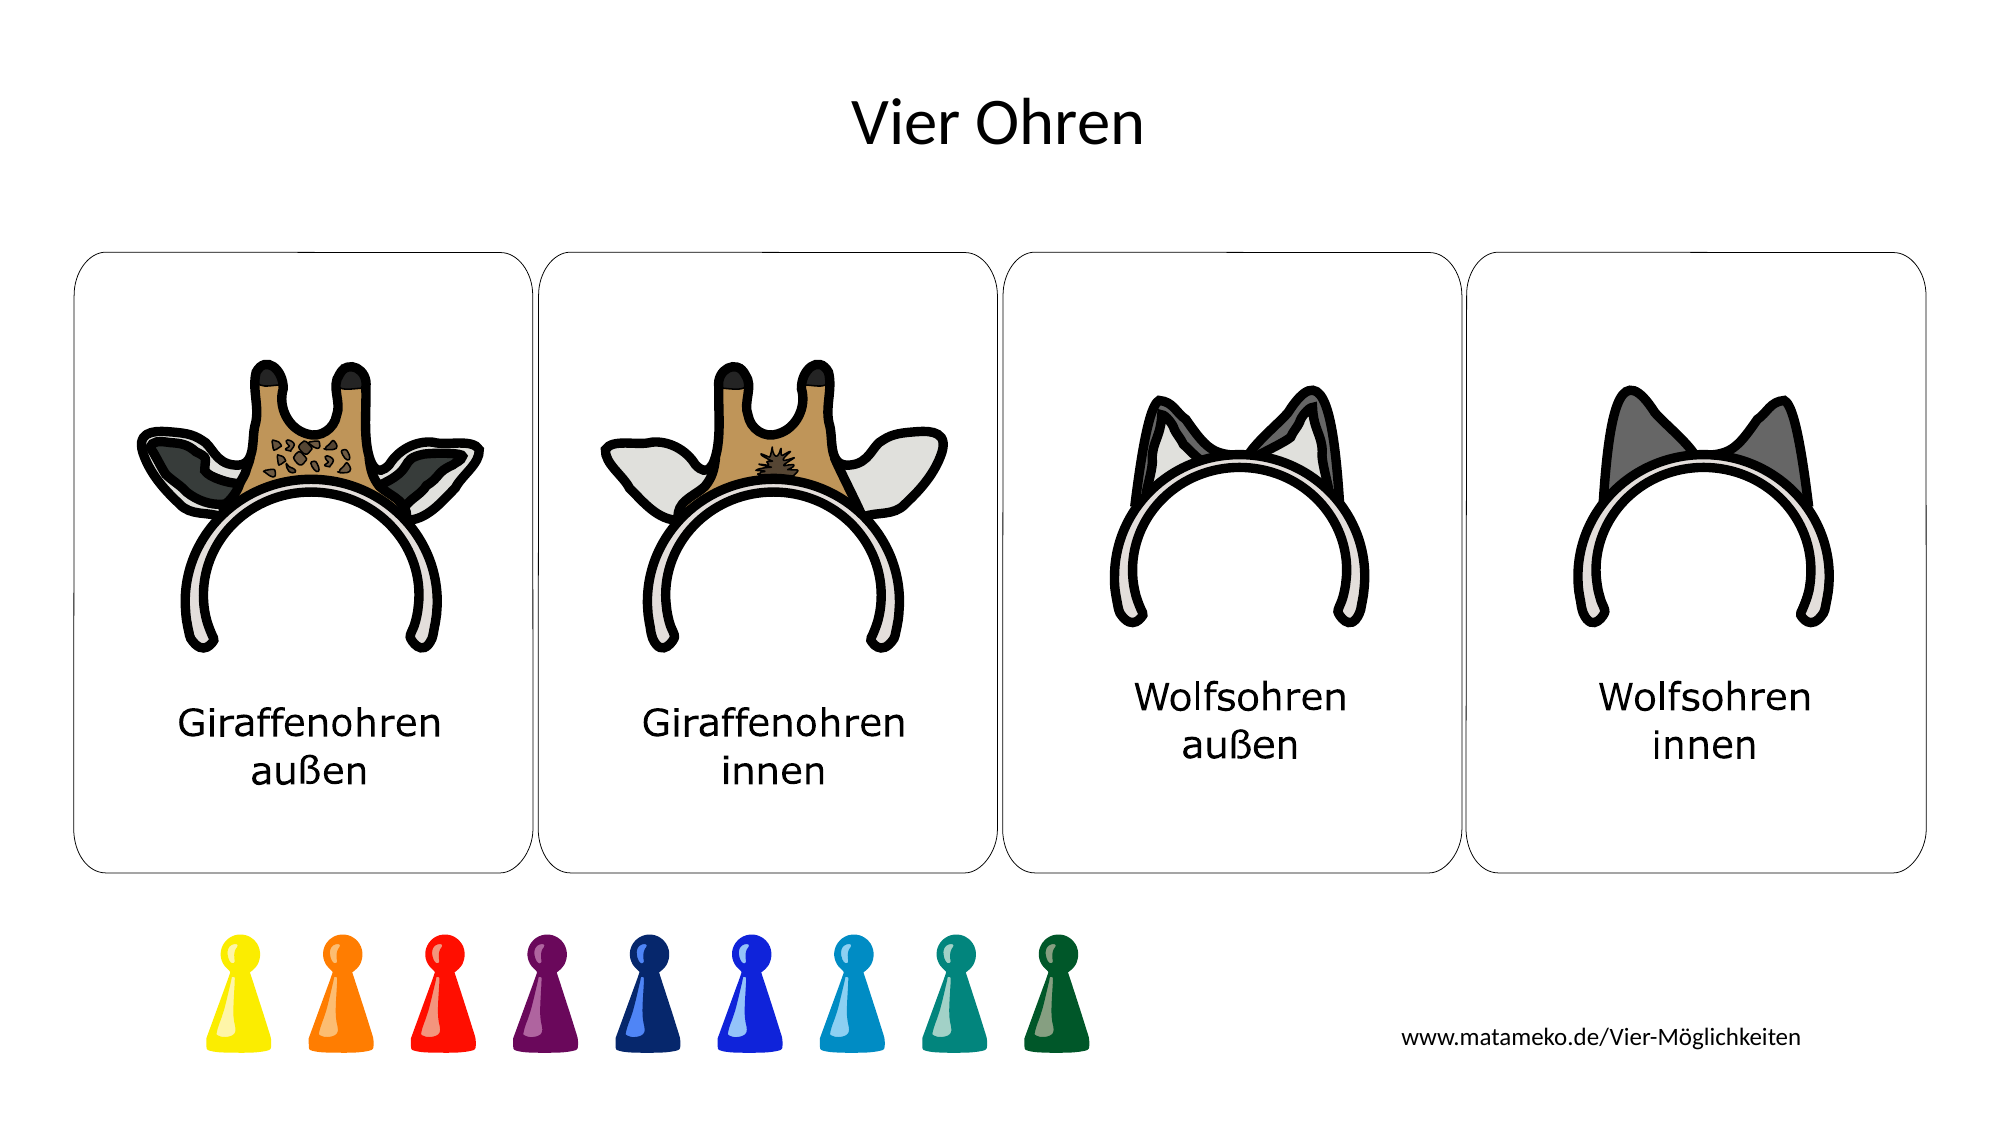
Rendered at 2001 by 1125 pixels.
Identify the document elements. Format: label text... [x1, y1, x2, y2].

text_box [1583, 460, 1824, 617]
text_box [708, 370, 846, 495]
text_box [1238, 689, 1259, 712]
text_box [1024, 934, 1090, 1053]
text_box [166, 482, 205, 508]
text_box [332, 714, 352, 737]
text_box [348, 763, 366, 785]
text_box [611, 447, 706, 514]
text_box [276, 762, 295, 786]
text_box [421, 714, 440, 737]
text_box [1752, 689, 1765, 711]
text_box [1231, 729, 1251, 759]
text_box [257, 707, 272, 737]
text_box [861, 714, 881, 737]
text_box [1159, 406, 1207, 455]
text_box [749, 714, 769, 737]
text_box [179, 708, 204, 737]
text_box [242, 370, 375, 493]
text_box [389, 458, 451, 499]
text_box [157, 447, 232, 499]
text_box [734, 763, 753, 785]
text_box [1218, 689, 1235, 712]
text_box [210, 715, 214, 737]
text_box [206, 934, 272, 1053]
text_box [1253, 736, 1274, 759]
text_box [1634, 689, 1656, 712]
text_box [210, 457, 240, 478]
text_box [410, 934, 476, 1053]
text_box [308, 934, 374, 1053]
text_box [885, 714, 904, 737]
text_box [1326, 689, 1345, 711]
text_box [188, 440, 205, 450]
text_box [674, 715, 679, 737]
text_box [1207, 737, 1226, 759]
text_box [381, 715, 395, 737]
text_box [252, 762, 271, 786]
text_box [1682, 689, 1700, 712]
text_box [699, 714, 718, 737]
text_box [411, 448, 474, 514]
text_box [796, 714, 816, 737]
text_box [1665, 736, 1683, 759]
text_box [1737, 736, 1755, 759]
text_box [190, 484, 432, 643]
text_box [724, 762, 729, 785]
text_box [1263, 680, 1281, 711]
text_box [414, 447, 432, 451]
text_box [1736, 406, 1801, 491]
text_box [513, 934, 579, 1053]
text_box [1599, 682, 1633, 711]
text_box [1204, 680, 1219, 711]
text_box [379, 453, 409, 478]
text_box [846, 715, 860, 737]
text_box [1287, 689, 1301, 711]
text_box [721, 707, 750, 737]
text_box [1273, 419, 1320, 476]
text_box [220, 715, 235, 737]
text_box [822, 707, 840, 737]
text_box [1660, 681, 1664, 710]
text_box [396, 714, 416, 737]
text_box [1766, 689, 1786, 711]
text_box [1170, 689, 1191, 712]
text_box [323, 763, 343, 785]
text_box [1702, 689, 1723, 712]
text_box [1155, 426, 1190, 479]
text_box [1668, 680, 1682, 711]
text_box [1261, 396, 1332, 477]
text_box [284, 714, 304, 737]
text_box [235, 714, 254, 737]
text_box [615, 934, 681, 1053]
text_box [1791, 689, 1810, 711]
text_box [643, 708, 669, 737]
text_box www.matameko.de/Vier-Möglichkeiten [1386, 1013, 1817, 1088]
text_box [653, 484, 894, 643]
text_box [1302, 689, 1322, 711]
text_box [846, 437, 938, 510]
text_box [1151, 418, 1156, 437]
text_box [357, 707, 375, 737]
text_box Vier Ohren [836, 70, 1164, 167]
text_box [773, 714, 792, 737]
text_box [782, 763, 802, 785]
text_box [1655, 737, 1659, 759]
text_box [806, 763, 824, 785]
text_box [300, 754, 320, 785]
text_box [271, 707, 285, 737]
text_box [1134, 682, 1170, 711]
text_box [1610, 396, 1685, 487]
text_box [309, 714, 328, 737]
text_box [1727, 680, 1745, 711]
text_box [1713, 736, 1733, 759]
text_box [758, 763, 777, 785]
text_box [819, 934, 885, 1053]
text_box [684, 715, 699, 737]
text_box [1689, 736, 1708, 759]
text_box [1120, 460, 1360, 617]
text_box [922, 934, 988, 1053]
text_box [1279, 736, 1297, 759]
text_box [1183, 736, 1202, 759]
text_box [717, 934, 783, 1053]
